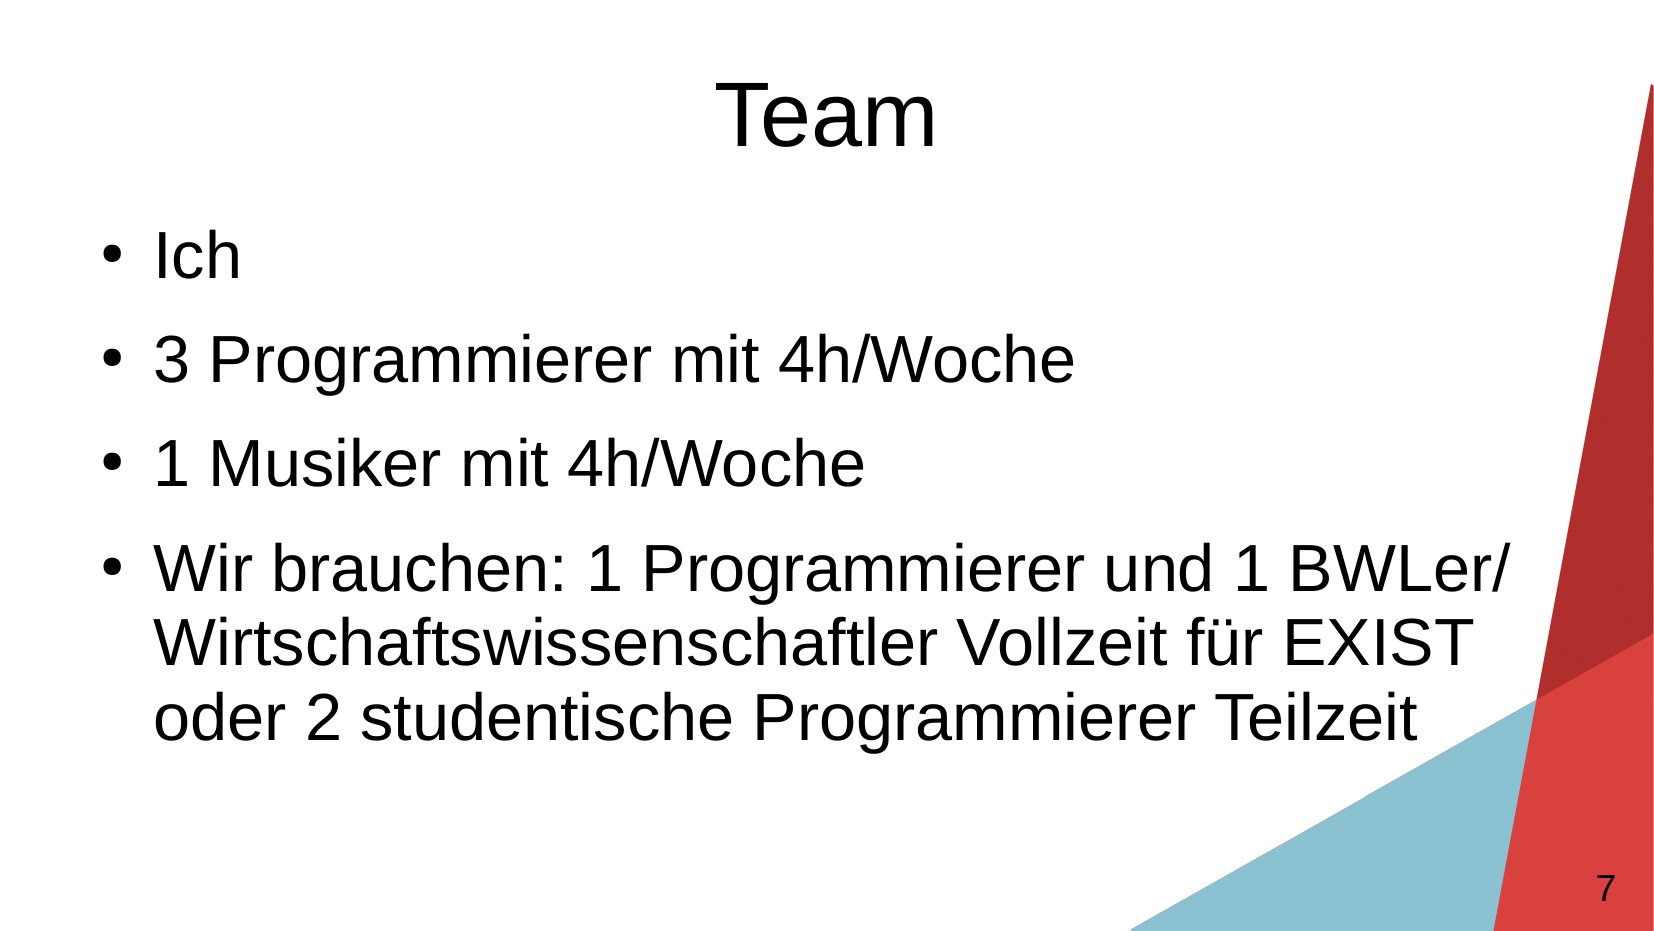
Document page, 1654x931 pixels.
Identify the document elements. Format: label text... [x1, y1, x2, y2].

picture [1075, 84, 1654, 931]
title Team [82, 37, 1571, 193]
list Ich 3 Programmierer mit 4h/Woche 1 Musiker mit 4h/Woche Wir brauchen: 1 Programmierer und 1 BWLer/ Wirtschaftswissenschaftler Vollzeit für EXIST oder 2 studentische Programmierer Teilzeit [82, 217, 1571, 758]
